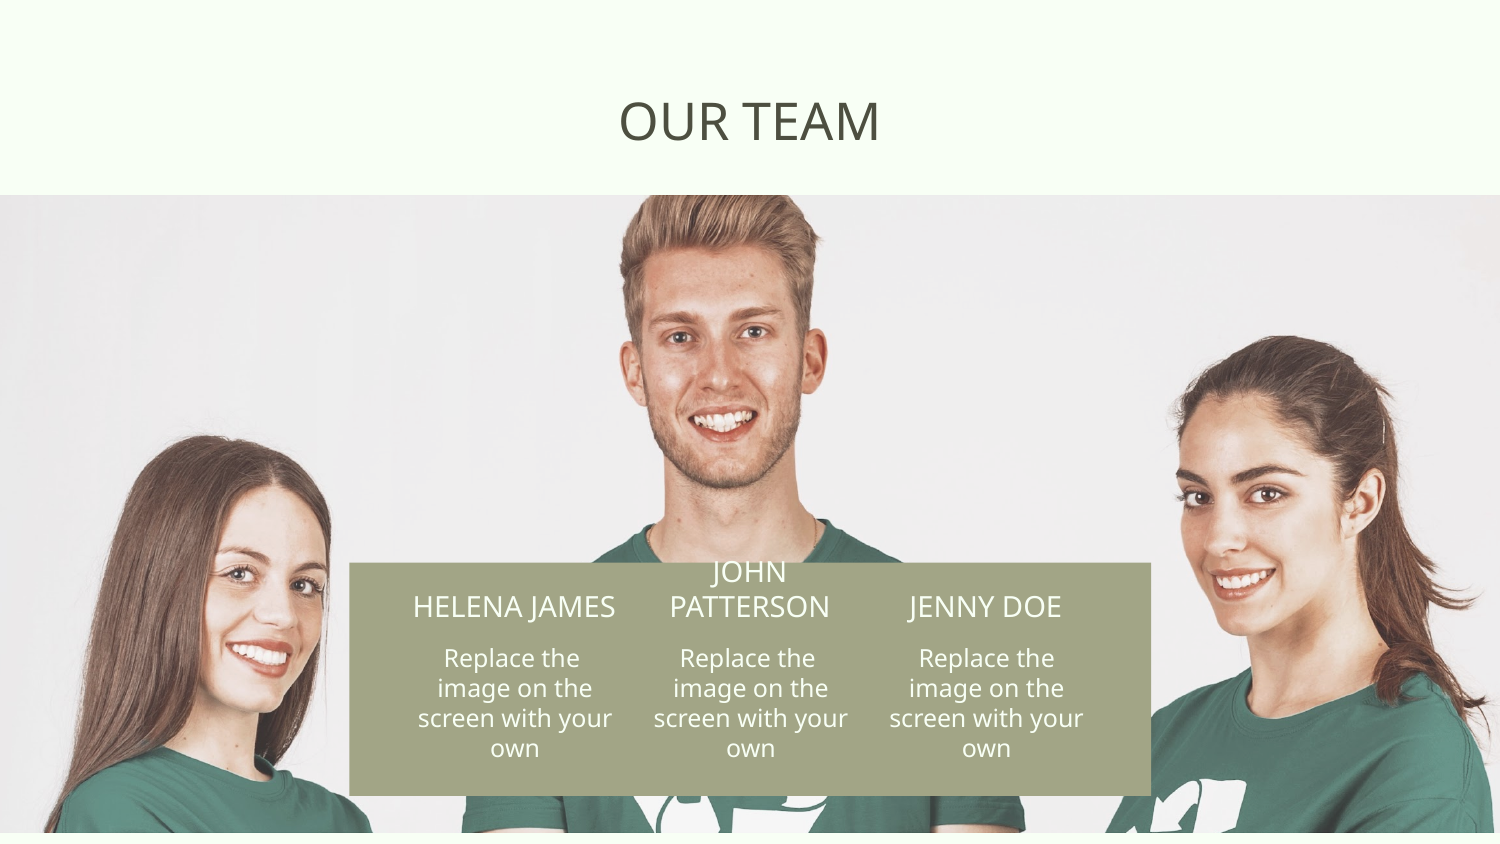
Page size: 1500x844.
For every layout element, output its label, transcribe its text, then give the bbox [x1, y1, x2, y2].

subtitle Replace the image on the screen with your own [398, 627, 631, 738]
title JOHN PATTERSON [634, 583, 866, 624]
subtitle Replace the image on the screen with your own [634, 627, 866, 738]
text_box [0, 195, 1500, 833]
title HELENA JAMES [398, 583, 631, 624]
title JENNY DOE [869, 583, 1102, 624]
subtitle Replace the image on the screen with your own [869, 627, 1102, 738]
title OUR TEAM [416, 88, 1084, 155]
